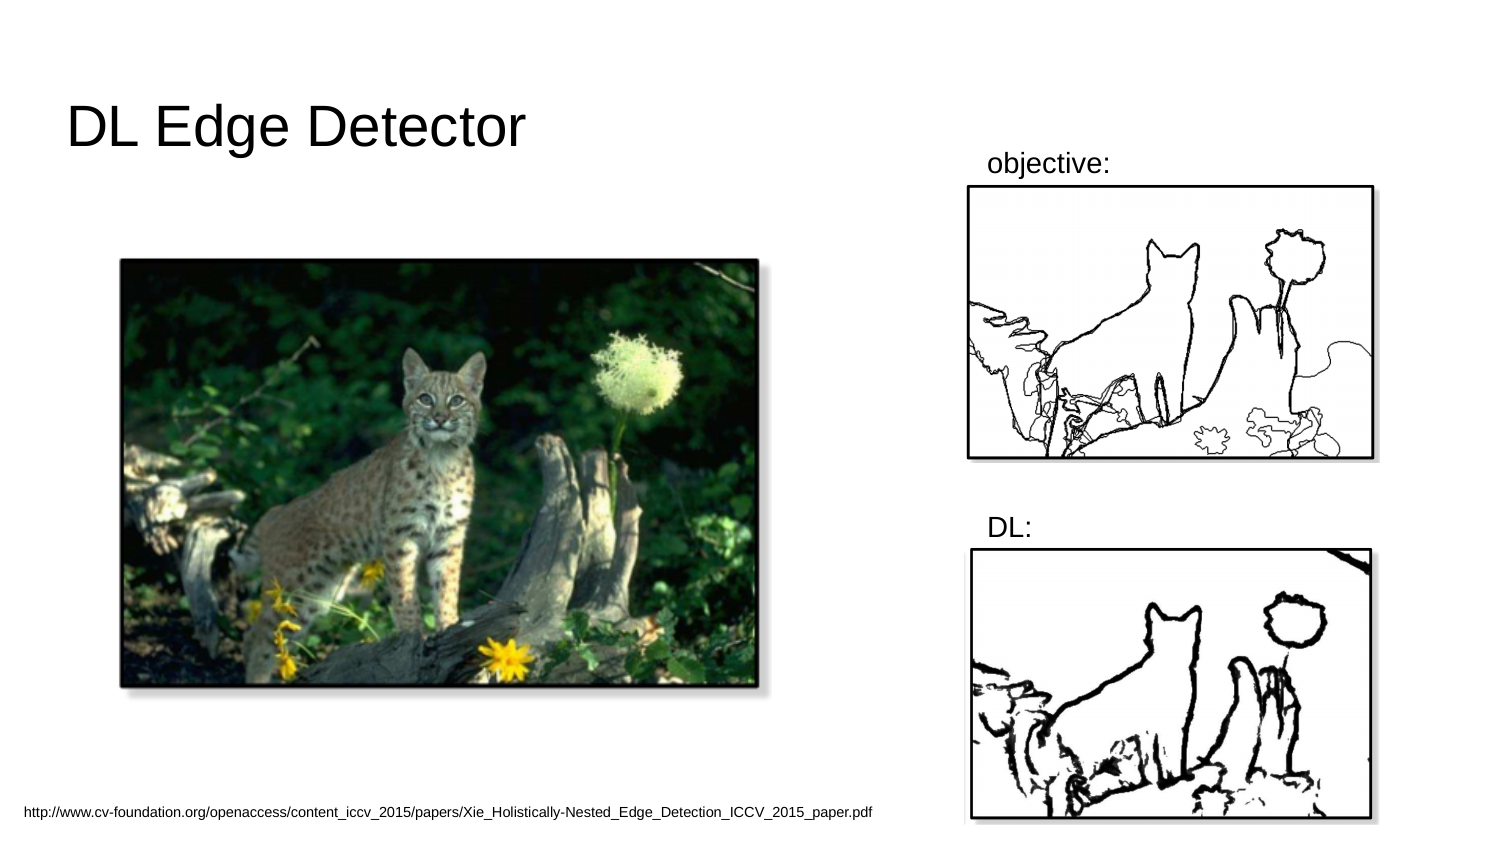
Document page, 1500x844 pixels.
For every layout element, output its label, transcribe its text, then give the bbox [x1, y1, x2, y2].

picture [964, 177, 1380, 463]
picture [964, 541, 1380, 825]
title DL Edge Detector [51, 72, 1449, 167]
text_box objective: [972, 129, 1162, 178]
text_box DL: [972, 493, 1162, 542]
picture [107, 251, 772, 702]
text_box http://www.cv-foundation.org/openaccess/content_iccv_2015/papers/Xie_Holistically-Nested_Edge_Detection_ICCV_2015_paper.pdf [8, 788, 1075, 834]
